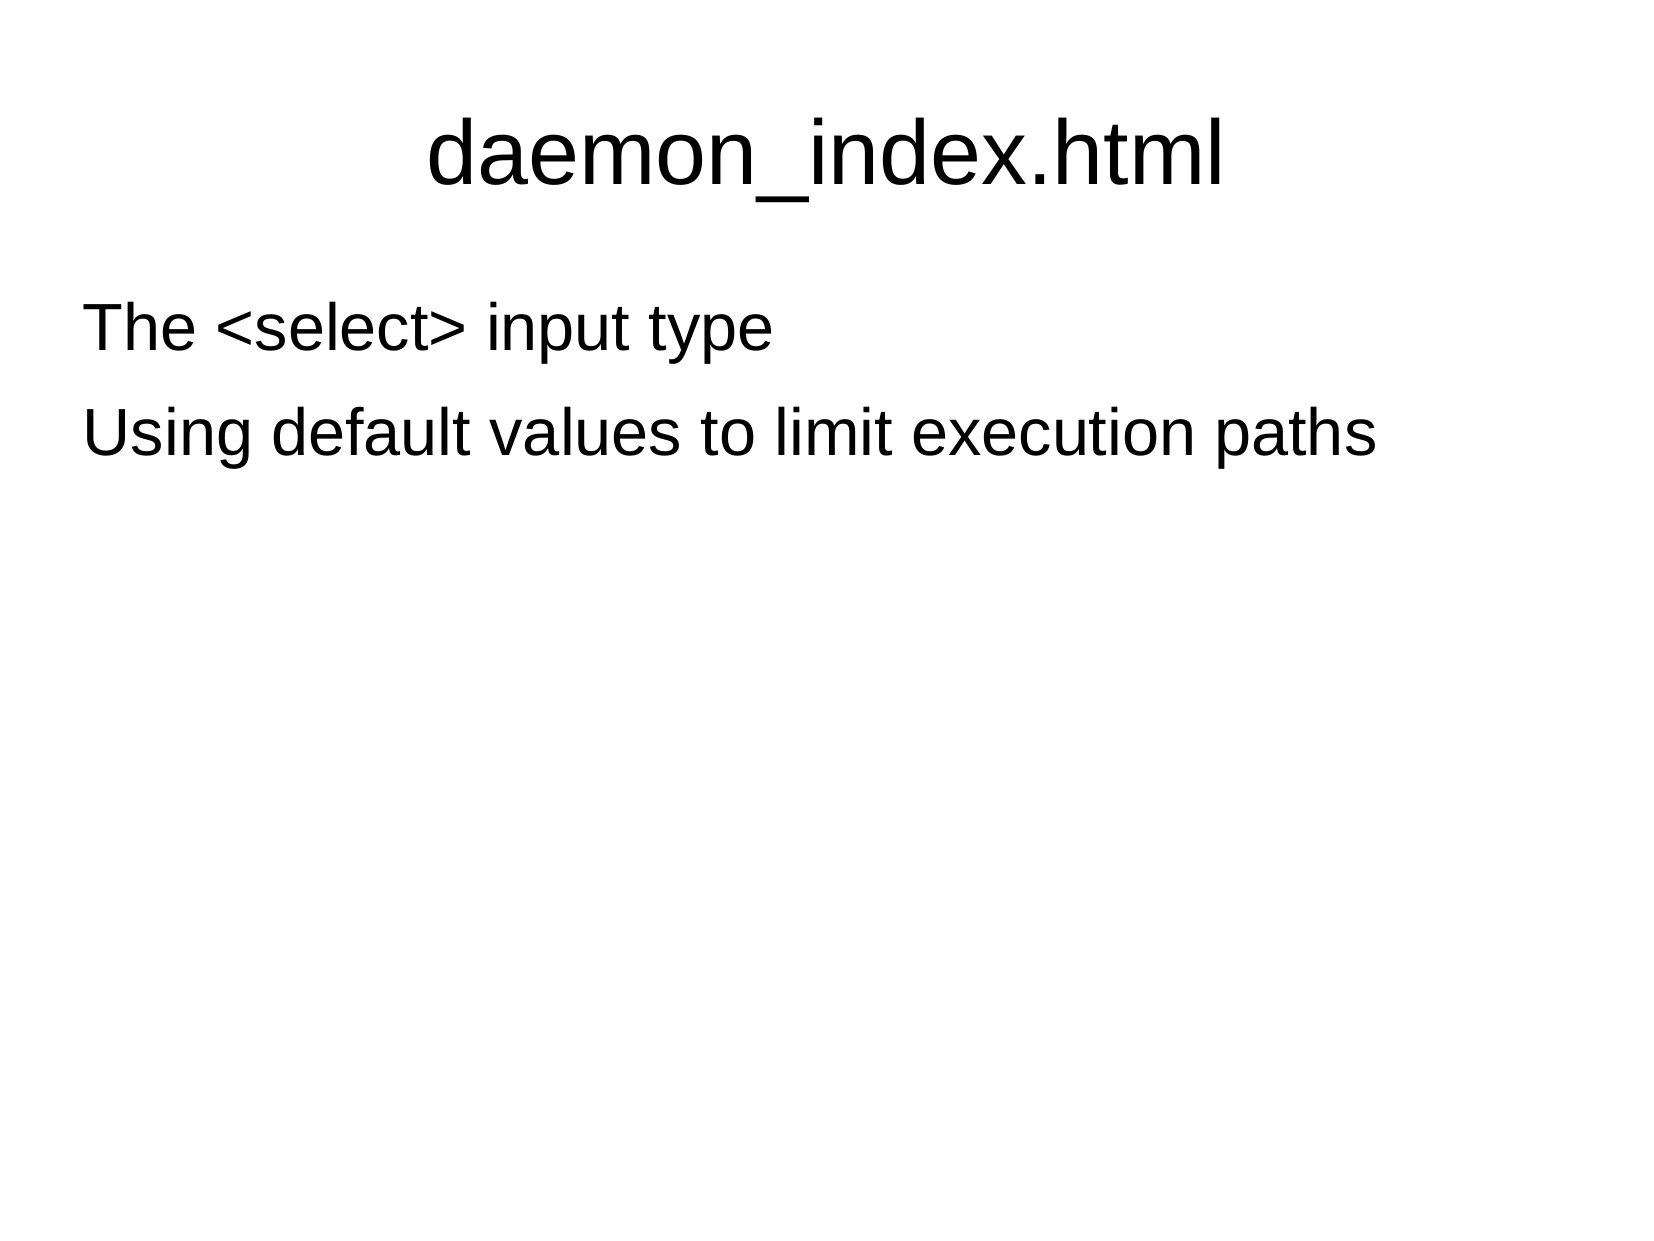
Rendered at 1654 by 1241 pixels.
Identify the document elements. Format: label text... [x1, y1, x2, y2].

title daemon_index.html [82, 49, 1571, 257]
list The <select> input type Using default values to limit execution paths [82, 290, 1538, 1010]
